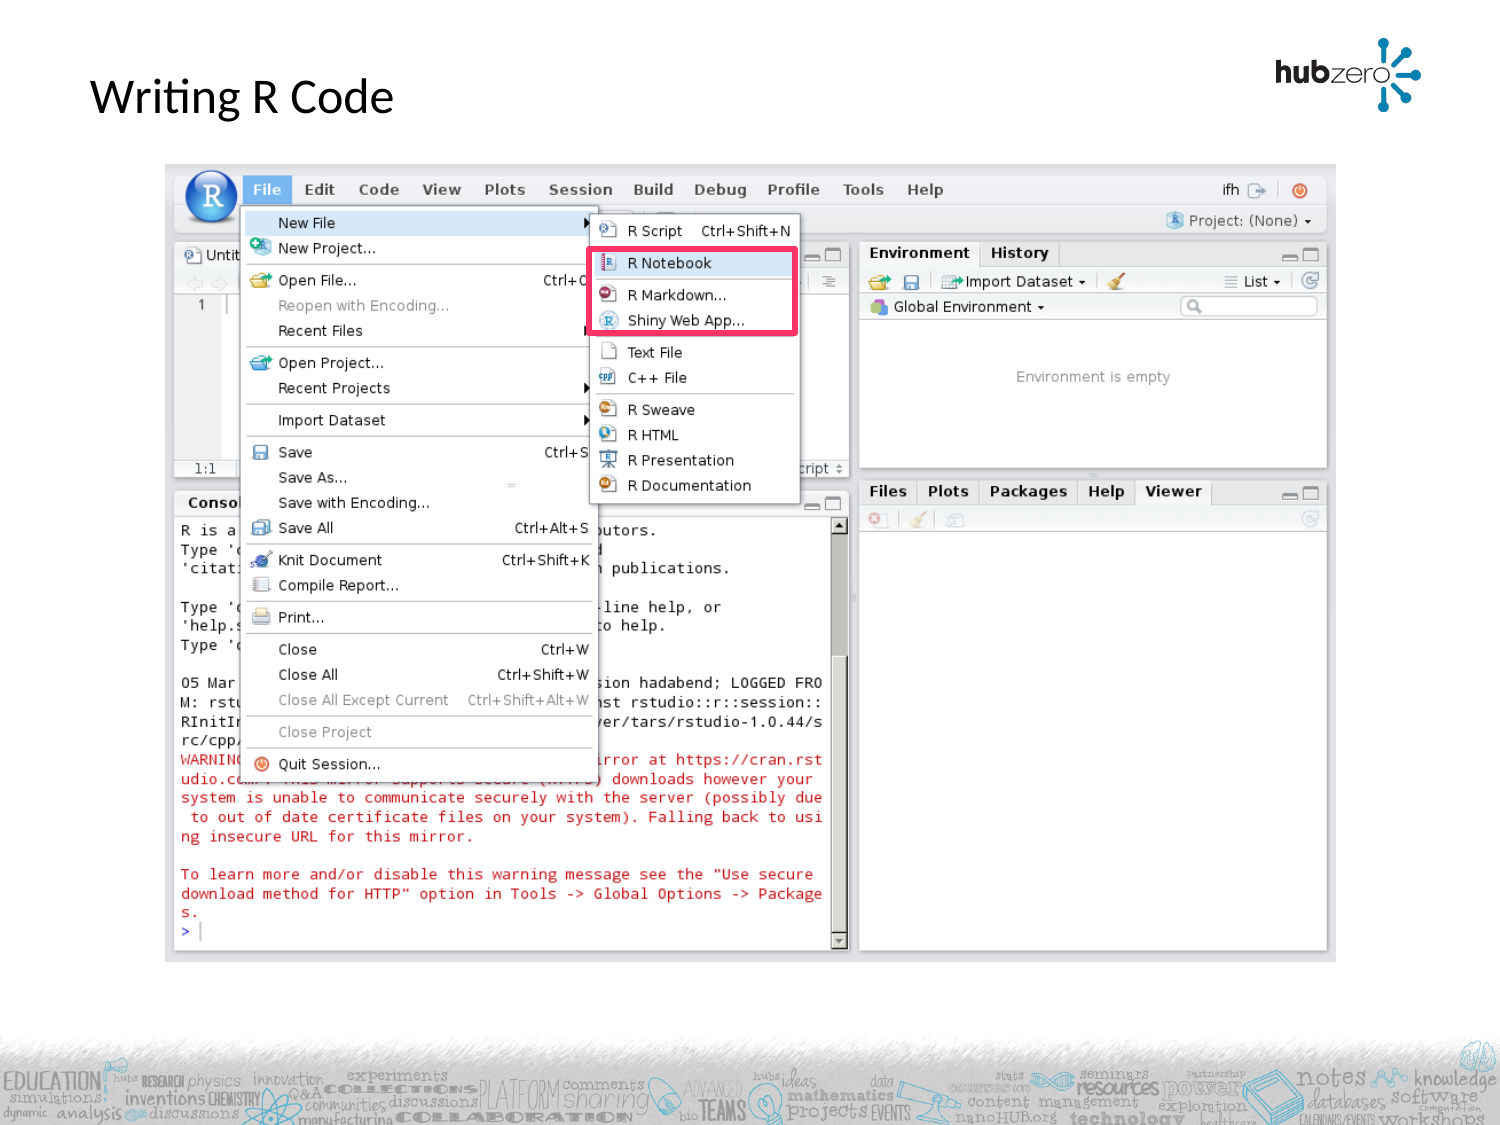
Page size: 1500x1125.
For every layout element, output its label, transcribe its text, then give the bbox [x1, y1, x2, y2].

picture [0, 1034, 1500, 1125]
picture [165, 164, 1336, 962]
title Writing R Code [75, 44, 1426, 144]
picture [1272, 35, 1424, 44]
